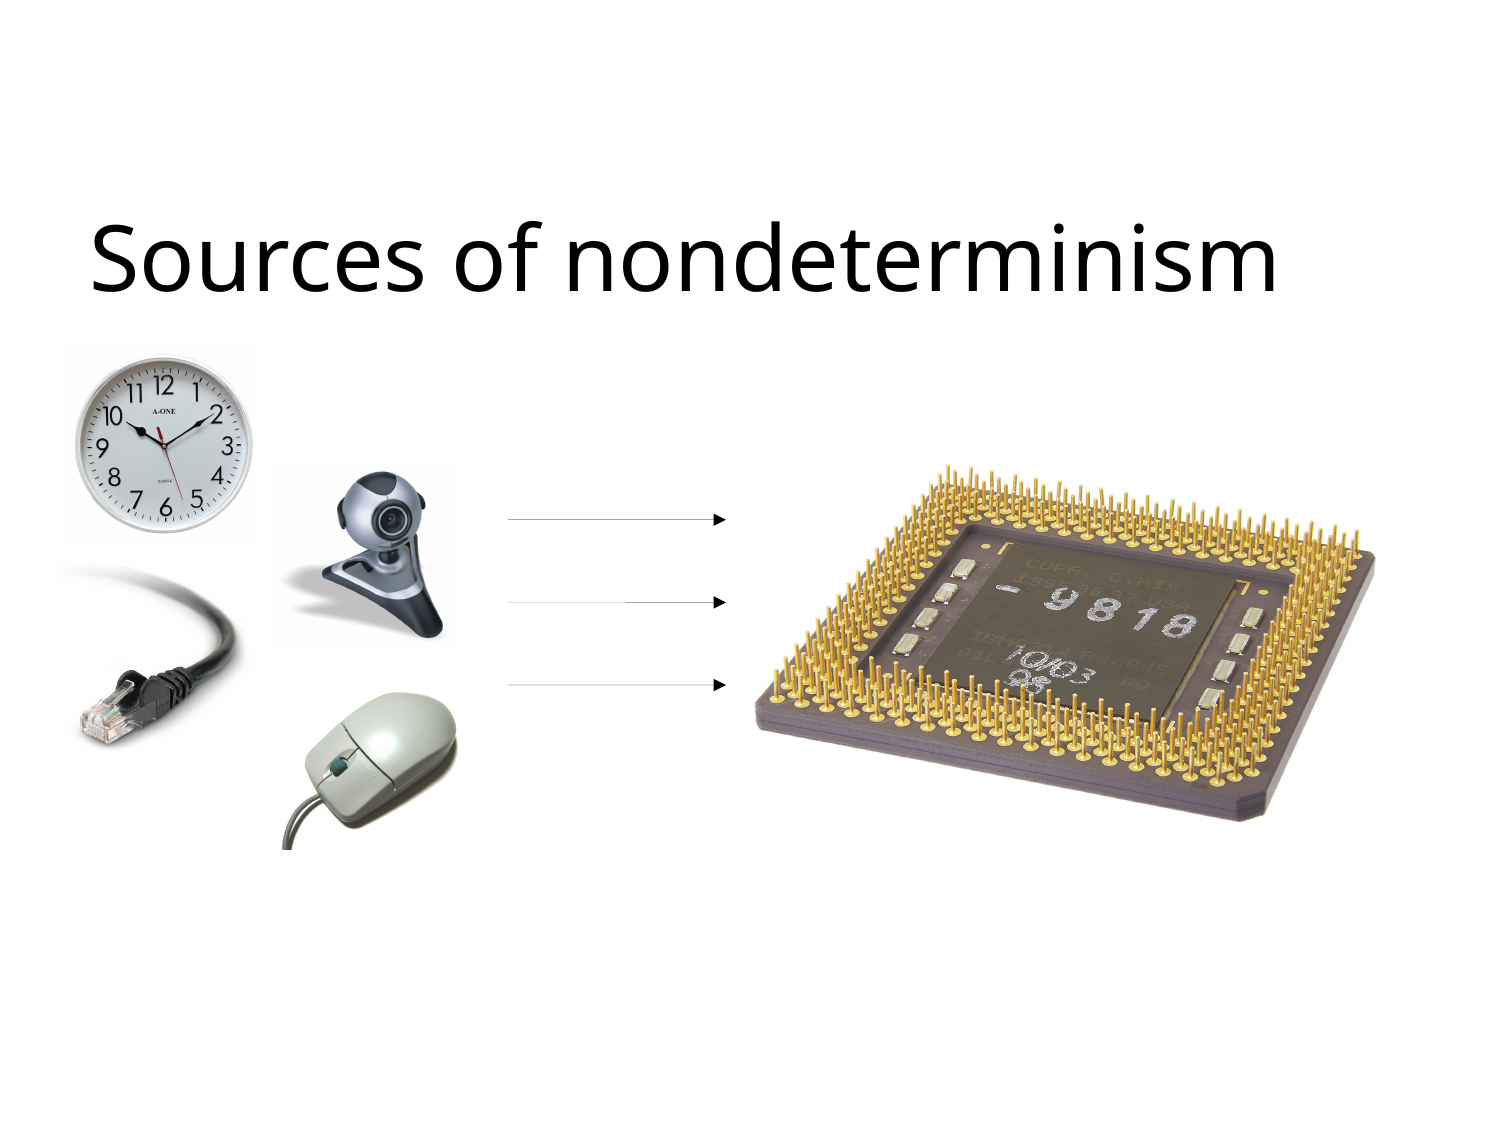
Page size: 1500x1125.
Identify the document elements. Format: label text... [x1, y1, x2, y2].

picture [271, 675, 475, 850]
picture [59, 342, 259, 543]
text_box Sources of nondeterminism [75, 172, 1425, 338]
picture [55, 551, 259, 755]
picture [271, 460, 460, 649]
picture [725, 436, 1405, 850]
